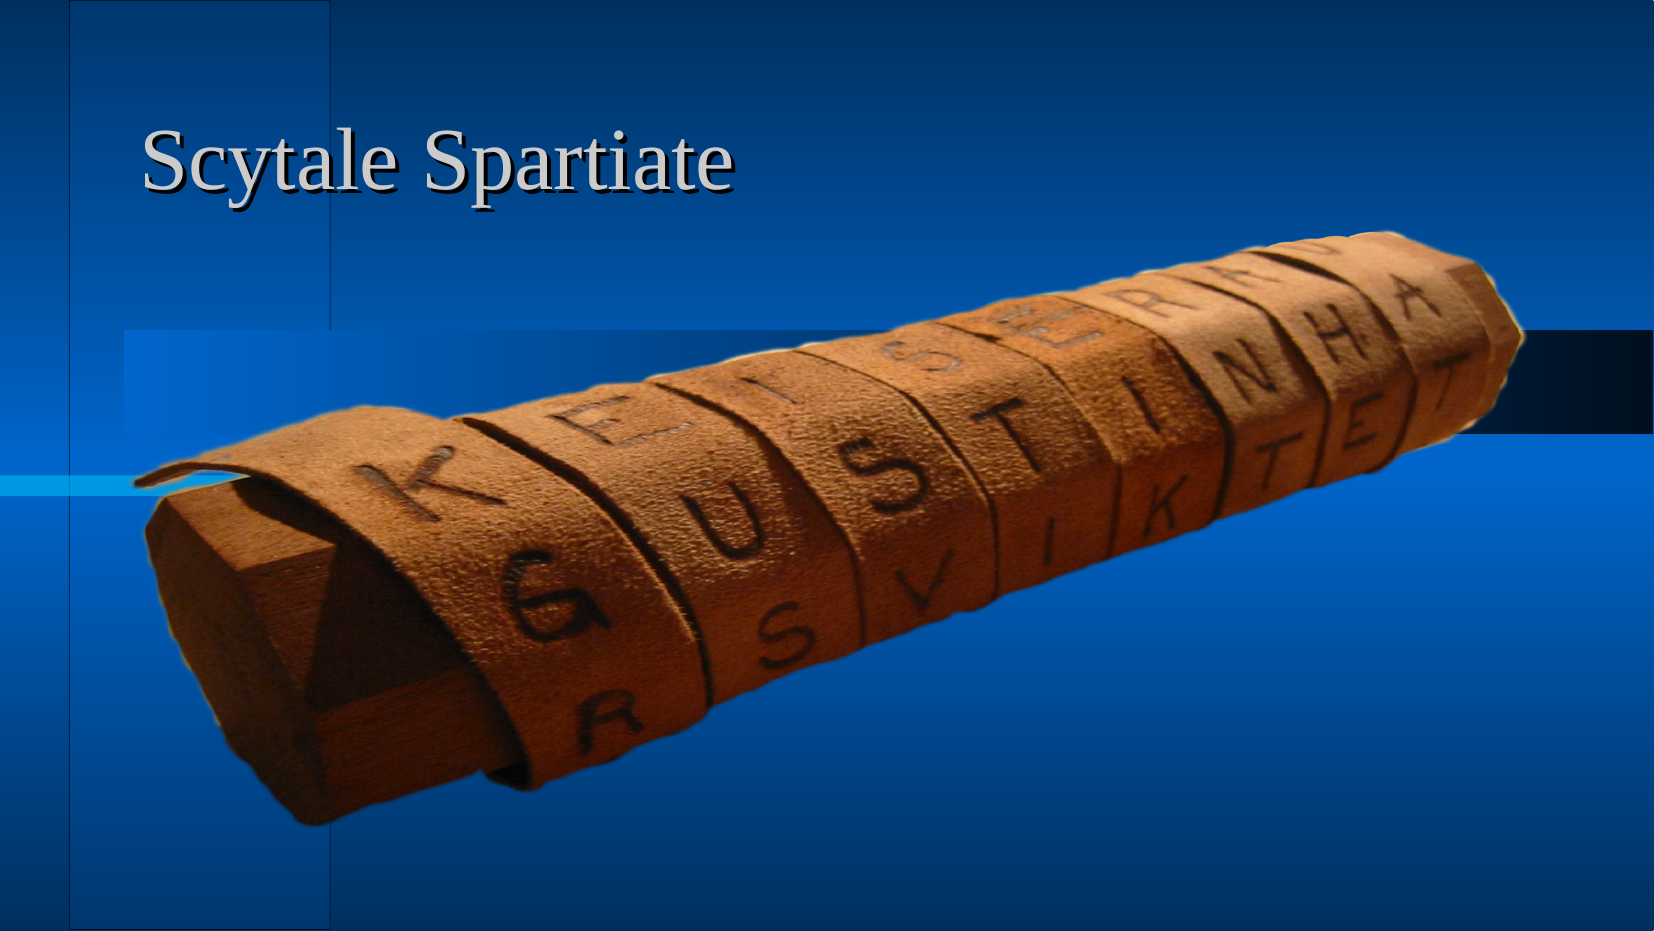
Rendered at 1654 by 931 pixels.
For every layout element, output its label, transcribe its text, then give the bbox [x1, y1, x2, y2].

title Scytale Spartiate [124, 62, 1530, 227]
picture [123, 227, 1530, 830]
